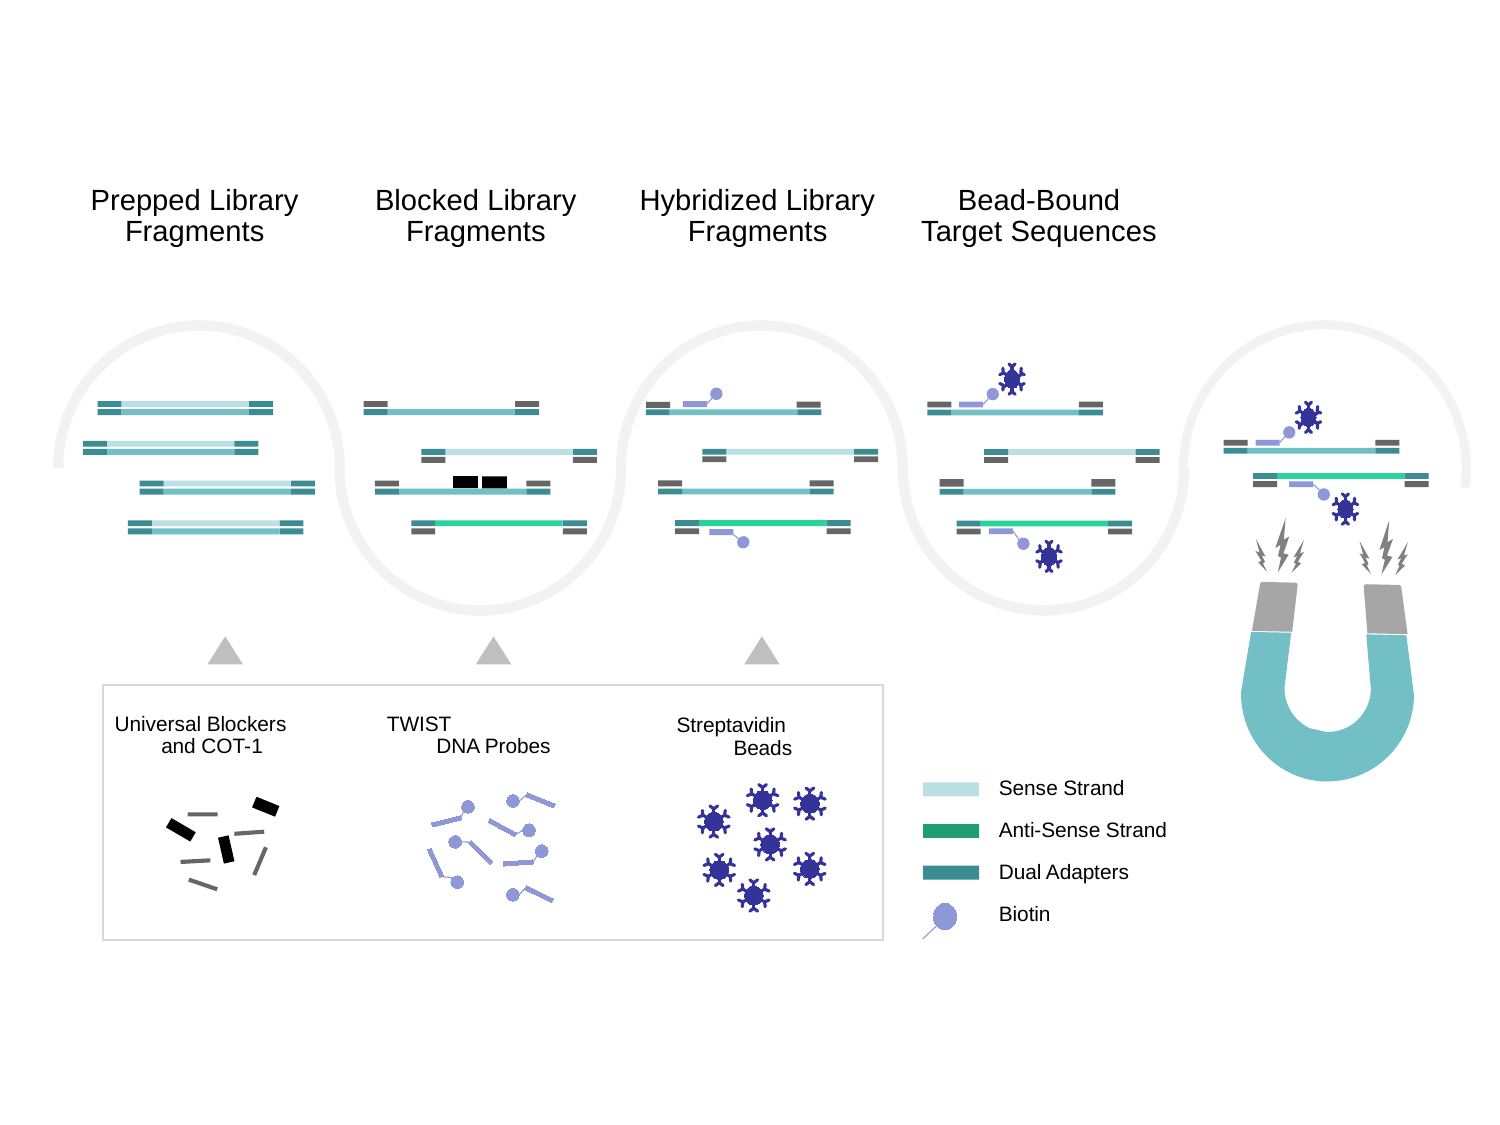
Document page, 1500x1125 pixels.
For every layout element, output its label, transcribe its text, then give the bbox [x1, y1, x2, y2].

text_box Biotin [998, 903, 1252, 927]
text_box [1078, 401, 1103, 408]
text_box [826, 528, 851, 535]
text_box Universal Blockers and COT-1 [102, 713, 322, 759]
text_box [854, 456, 879, 463]
text_box [411, 528, 436, 535]
text_box [363, 401, 388, 407]
text_box [562, 528, 587, 535]
text_box [1289, 481, 1314, 488]
text_box [682, 401, 707, 408]
text_box [658, 480, 683, 487]
text_box [53, 320, 1471, 616]
text_box [959, 401, 984, 408]
text_box [645, 409, 822, 416]
text_box [1135, 457, 1160, 463]
text_box [97, 409, 274, 416]
text_box [923, 865, 980, 880]
text_box Dual Adapters [998, 861, 1252, 884]
text_box [82, 448, 259, 455]
text_box [709, 529, 734, 536]
text_box [939, 479, 964, 487]
text_box Hybridized Library Fragments [635, 184, 881, 301]
text_box [923, 824, 980, 838]
text_box [1283, 426, 1296, 439]
text_box [102, 684, 884, 940]
text_box [646, 401, 671, 408]
text_box [1017, 537, 1030, 551]
text_box [1241, 581, 1415, 782]
text_box [139, 488, 316, 495]
text_box [984, 449, 1160, 455]
text_box [702, 456, 727, 463]
text_box [127, 528, 304, 535]
text_box [675, 528, 700, 535]
text_box TWIST DNA Probes [371, 713, 616, 759]
text_box [809, 480, 834, 487]
text_box [675, 520, 851, 527]
text_box [97, 401, 274, 407]
text_box [927, 409, 1103, 416]
text_box Blocked Library Fragments [353, 184, 599, 301]
text_box [1255, 538, 1267, 572]
text_box [1255, 439, 1280, 446]
text_box [1379, 520, 1393, 575]
text_box [939, 488, 1116, 495]
text_box Bead-Bound Target Sequences [916, 184, 1162, 301]
text_box [923, 782, 980, 797]
text_box Sense Strand [998, 776, 1252, 800]
text_box [572, 456, 597, 463]
text_box [956, 520, 1133, 527]
text_box [1253, 473, 1429, 479]
text_box [421, 448, 597, 455]
text_box [421, 456, 446, 463]
text_box Streptavidin Beads [655, 714, 871, 760]
text_box [1091, 479, 1116, 487]
text_box Anti-Sense Strand [998, 819, 1252, 842]
text_box [127, 520, 304, 527]
text_box [374, 476, 551, 495]
text_box [475, 636, 512, 665]
text_box [1223, 439, 1248, 446]
text_box [988, 528, 1013, 535]
text_box [1395, 542, 1408, 575]
text_box [1291, 539, 1304, 573]
text_box [411, 520, 587, 527]
text_box [927, 401, 952, 408]
text_box [1404, 481, 1429, 488]
text_box [515, 401, 540, 407]
text_box [986, 387, 999, 401]
text_box [1253, 481, 1278, 488]
text_box [526, 480, 551, 487]
text_box [1275, 518, 1290, 573]
text_box [363, 409, 540, 416]
text_box [374, 480, 399, 487]
text_box [1317, 488, 1330, 501]
text_box [956, 528, 981, 535]
text_box Prepped Library Fragments [72, 184, 318, 248]
text_box [933, 903, 957, 930]
text_box [702, 448, 879, 455]
text_box [796, 401, 821, 408]
text_box [1108, 528, 1133, 535]
text_box [1300, 415, 1306, 422]
text_box [710, 387, 723, 401]
text_box [207, 636, 243, 665]
text_box [744, 636, 780, 665]
text_box [1375, 439, 1400, 446]
text_box [737, 536, 750, 549]
text_box [82, 440, 259, 447]
text_box [1223, 447, 1400, 454]
text_box [1359, 541, 1371, 574]
text_box [139, 480, 316, 487]
text_box [658, 488, 834, 495]
text_box [984, 457, 1009, 463]
